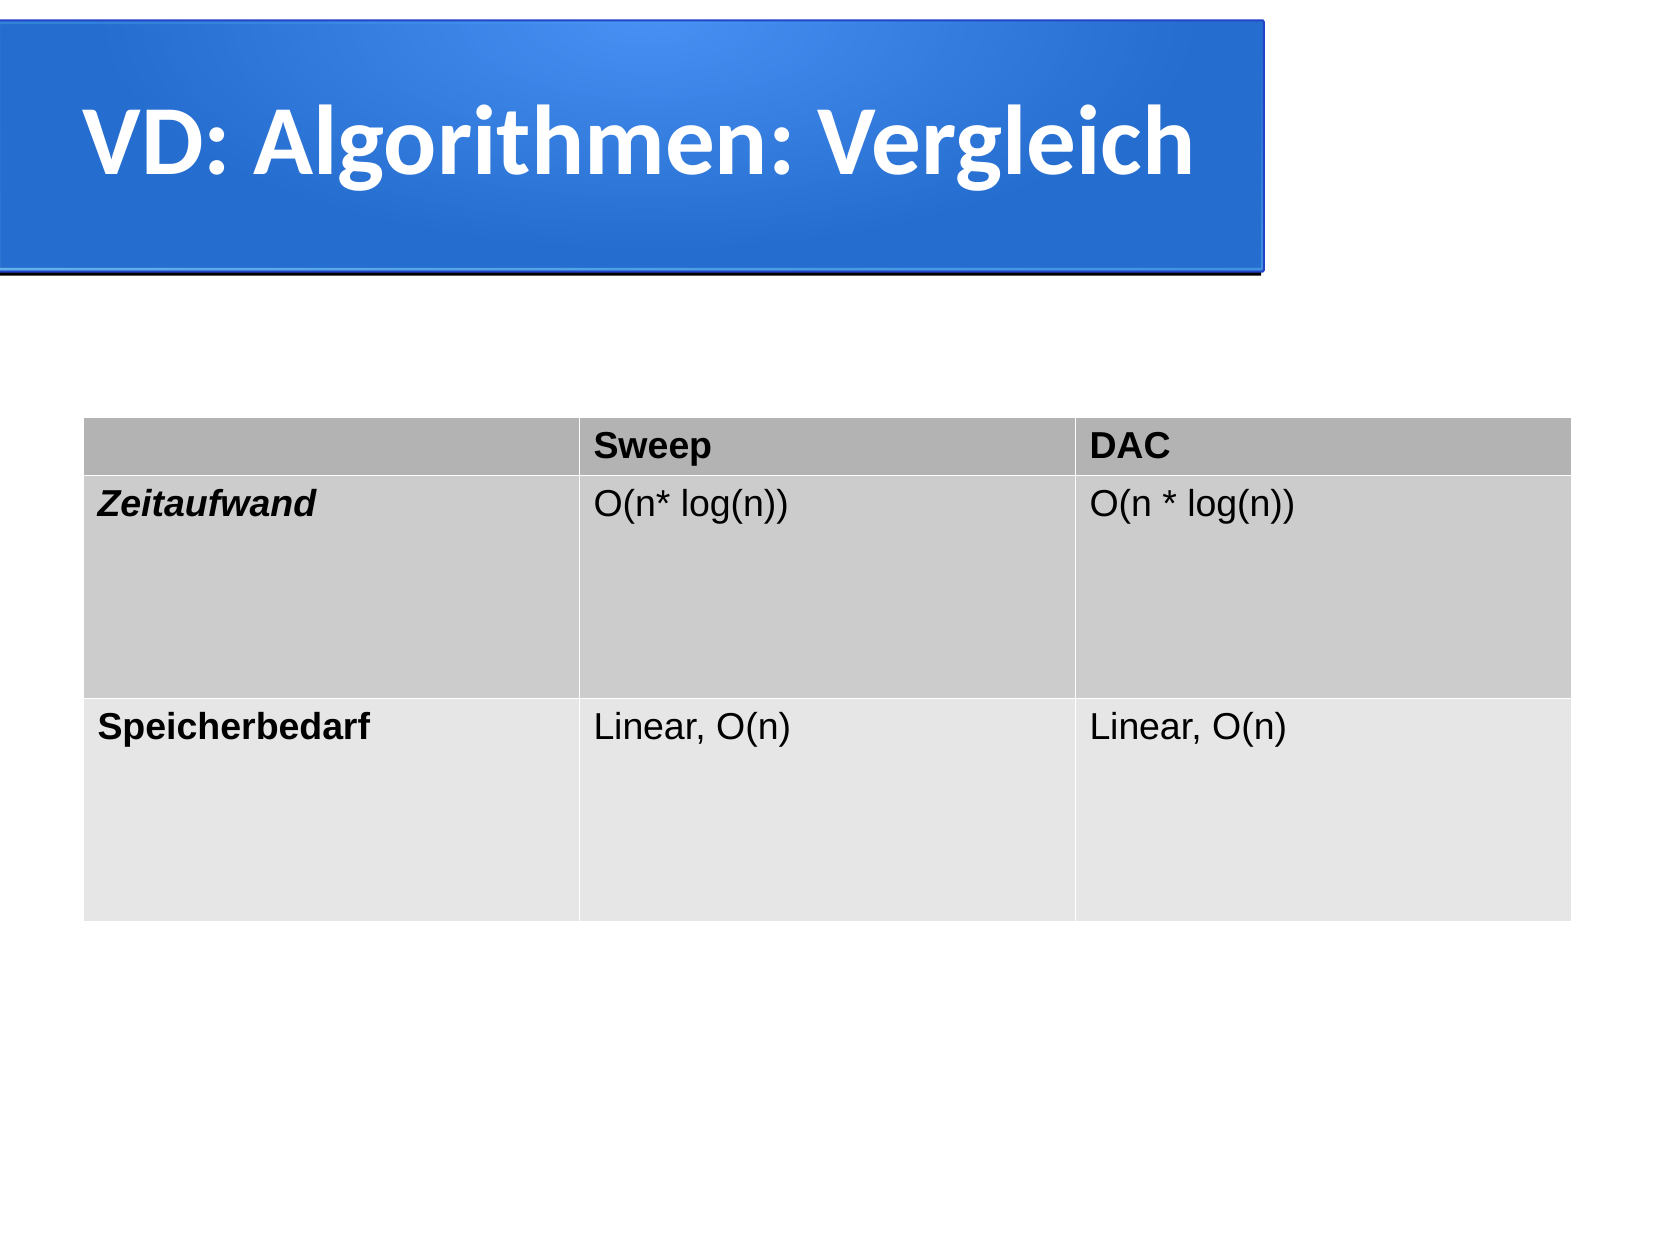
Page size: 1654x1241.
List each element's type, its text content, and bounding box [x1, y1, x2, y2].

table_cell Speicherbedarf [84, 699, 579, 921]
table_header DAC [1076, 418, 1571, 475]
table_header Sweep [580, 418, 1075, 475]
table_cell O(n* log(n)) [580, 476, 1075, 698]
table_cell Linear, O(n) [1076, 699, 1571, 921]
table_cell Zeitaufwand [84, 476, 579, 698]
title VD: Algorithmen: Vergleich [82, 47, 1235, 252]
table_header [84, 418, 579, 475]
table_cell Linear, O(n) [580, 699, 1075, 921]
table_cell O(n * log(n)) [1076, 476, 1571, 698]
